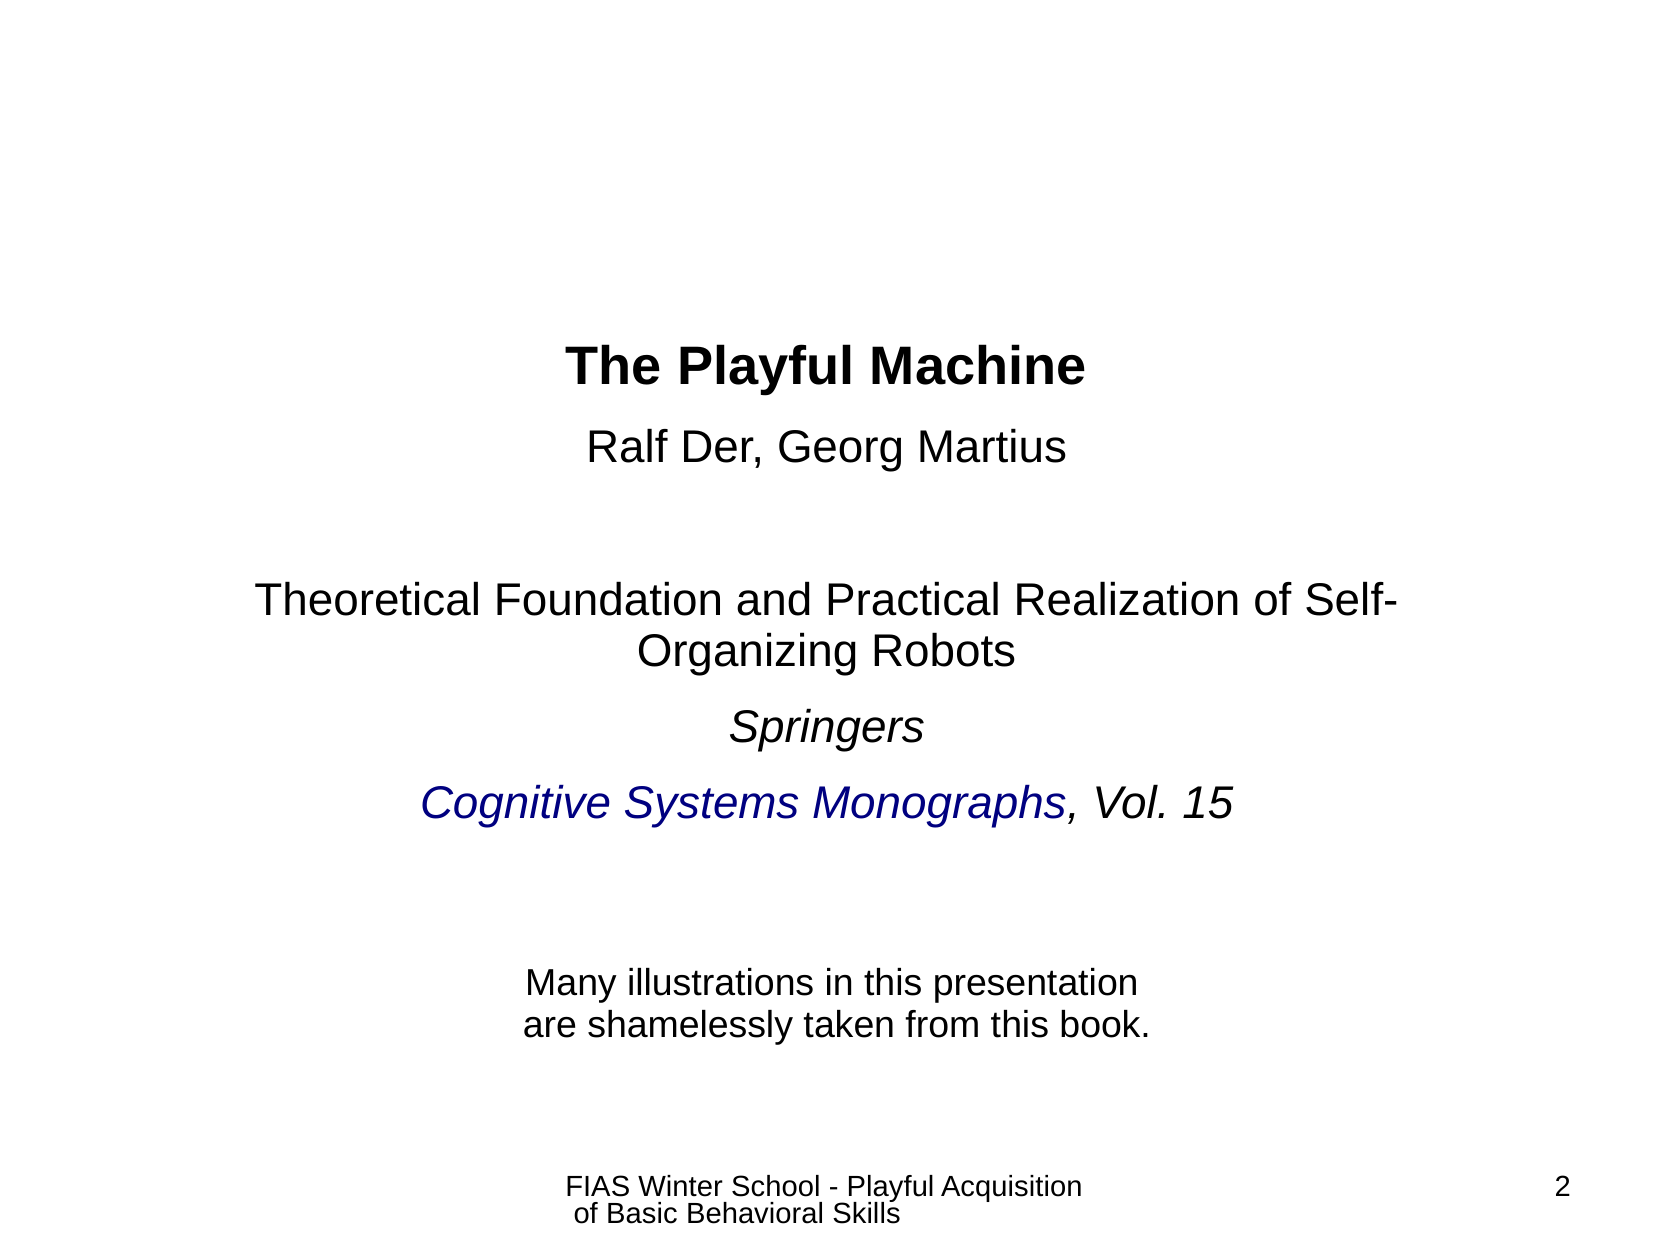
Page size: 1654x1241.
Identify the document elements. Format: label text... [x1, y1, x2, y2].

text_box The Playful Machine Ralf Der, Georg Martius Theoretical Foundation and Practical Realization of Self-Organizing Robots Springers Cognitive Systems Monographs, Vol. 15 [235, 328, 1419, 912]
text_box Many illustrations in this presentation are shamelessly taken from this book. [60, 953, 1615, 1053]
